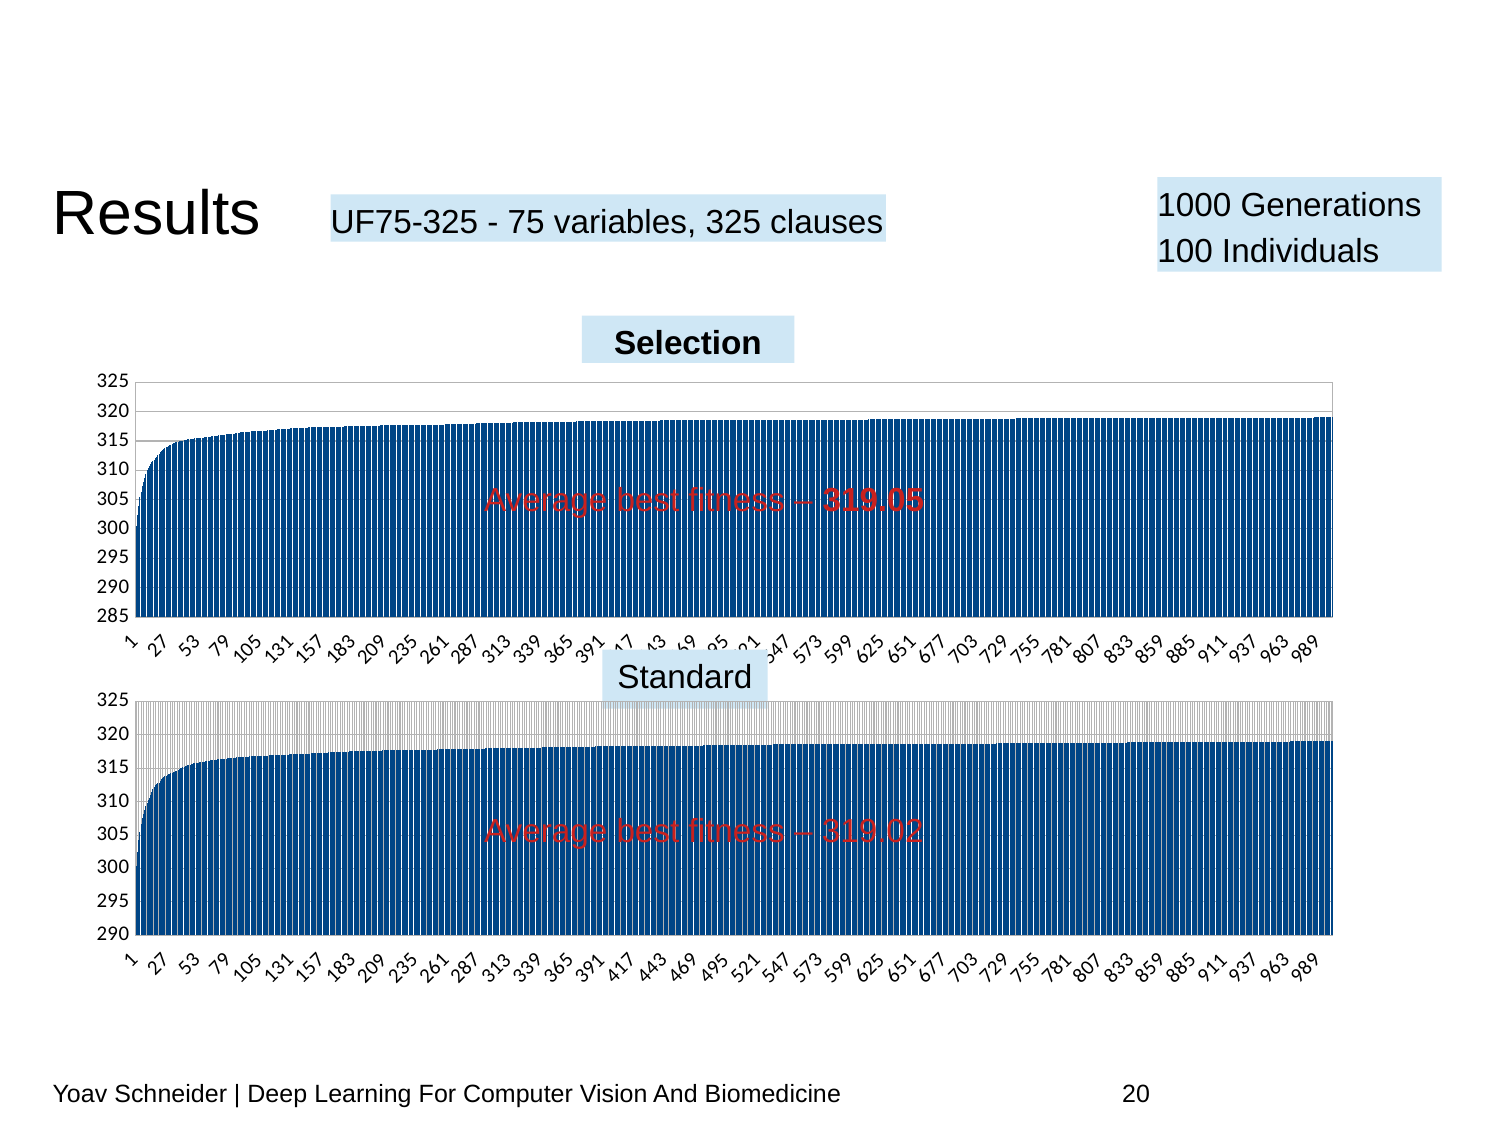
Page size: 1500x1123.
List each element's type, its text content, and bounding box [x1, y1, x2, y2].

list Average best fitness – 319.05 [484, 472, 1004, 520]
chart [70, 685, 1359, 994]
chart [70, 366, 1359, 676]
list Selection [581, 315, 795, 363]
list Standard [602, 649, 768, 685]
text_box Yoav Schneider | Deep Learning For Computer Vision And Biomedicine [52, 1062, 1116, 1123]
list UF75-325 - 75 variables, 325 clauses [330, 194, 886, 242]
list 1000 Generations 100 Individuals [1157, 177, 1442, 272]
title Results [52, 171, 1453, 242]
list Average best fitness – 319.02 [484, 803, 1004, 851]
text_box [1122, 1062, 1459, 1123]
